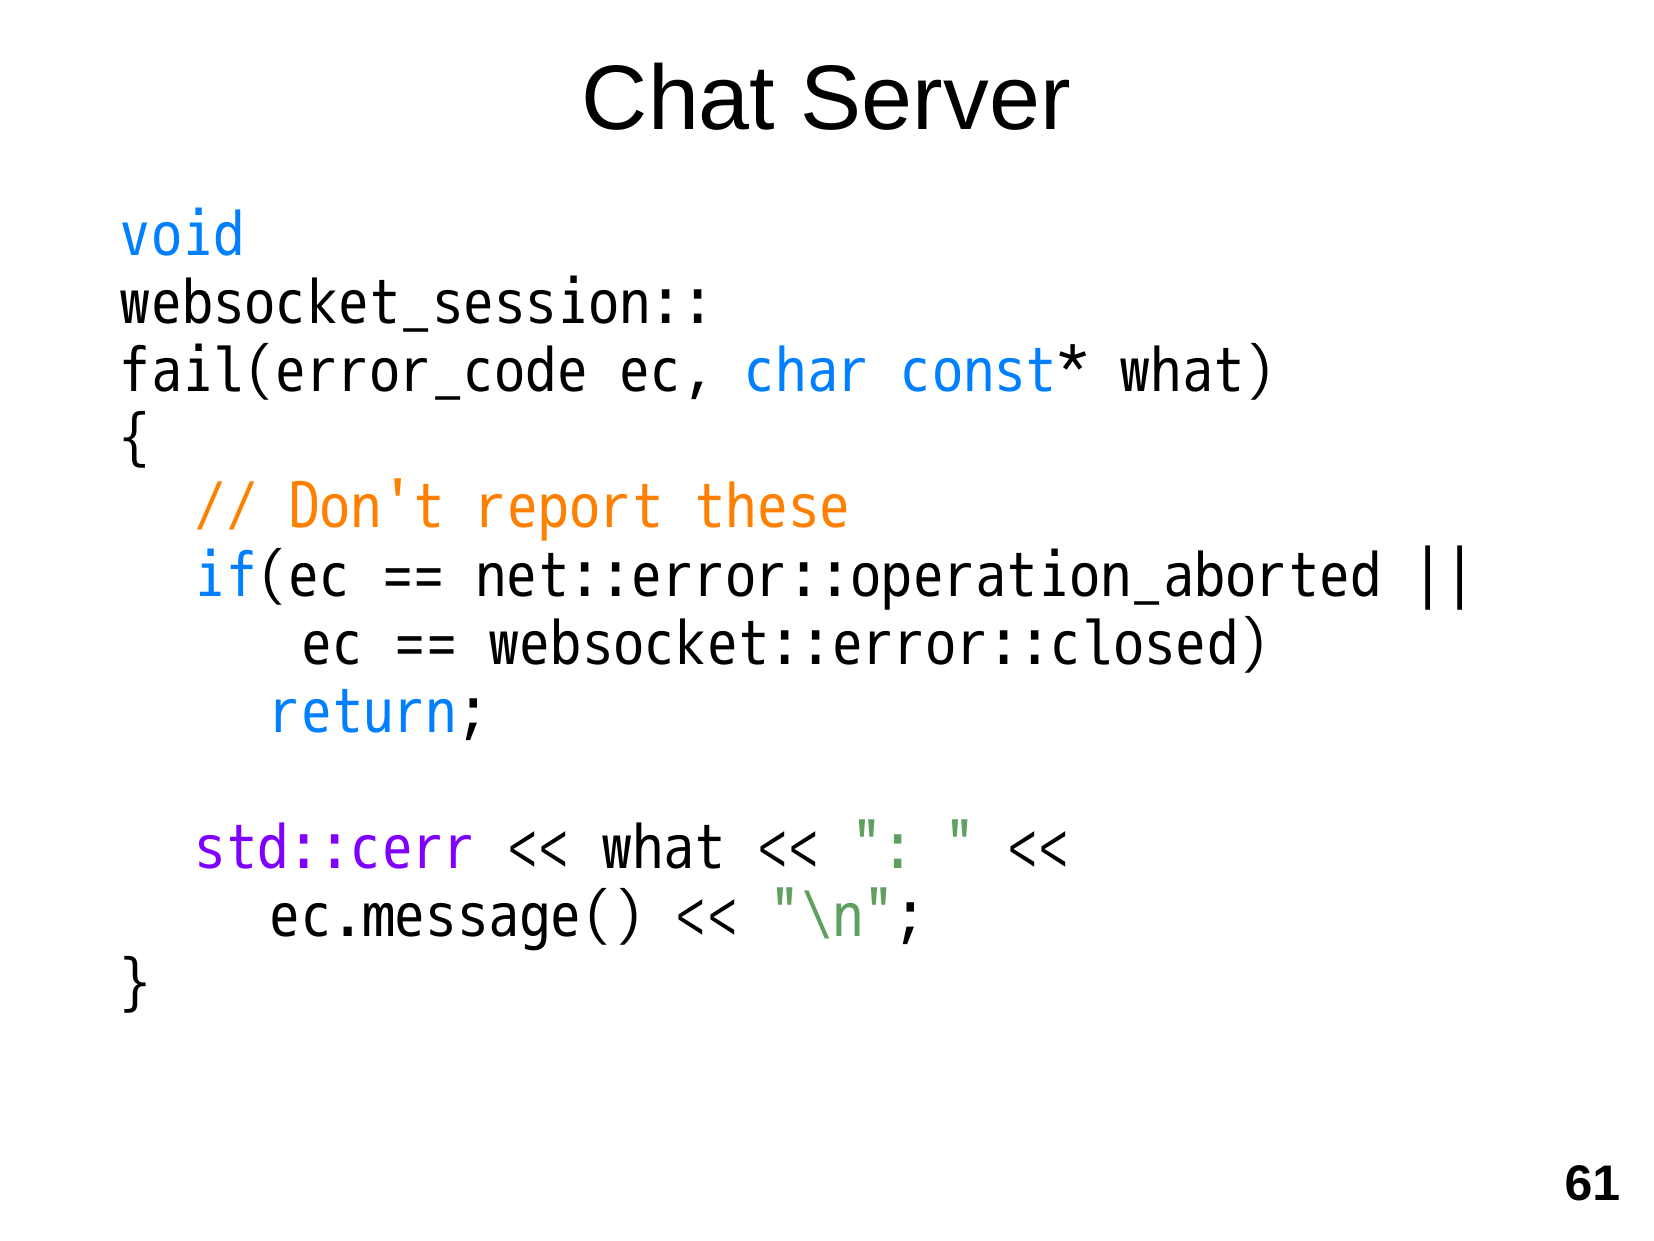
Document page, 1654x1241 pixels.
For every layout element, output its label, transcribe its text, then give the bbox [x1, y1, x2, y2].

title Chat Server [82, 15, 1571, 181]
text_box void websocket_session:: fail(error_code ec, char const* what) { // Don't report these if(ec == net::error::operation_aborted || ec == websocket::error::closed) return; std::cerr << what << ": " << ec.message() << "\n"; } [104, 195, 1575, 1088]
